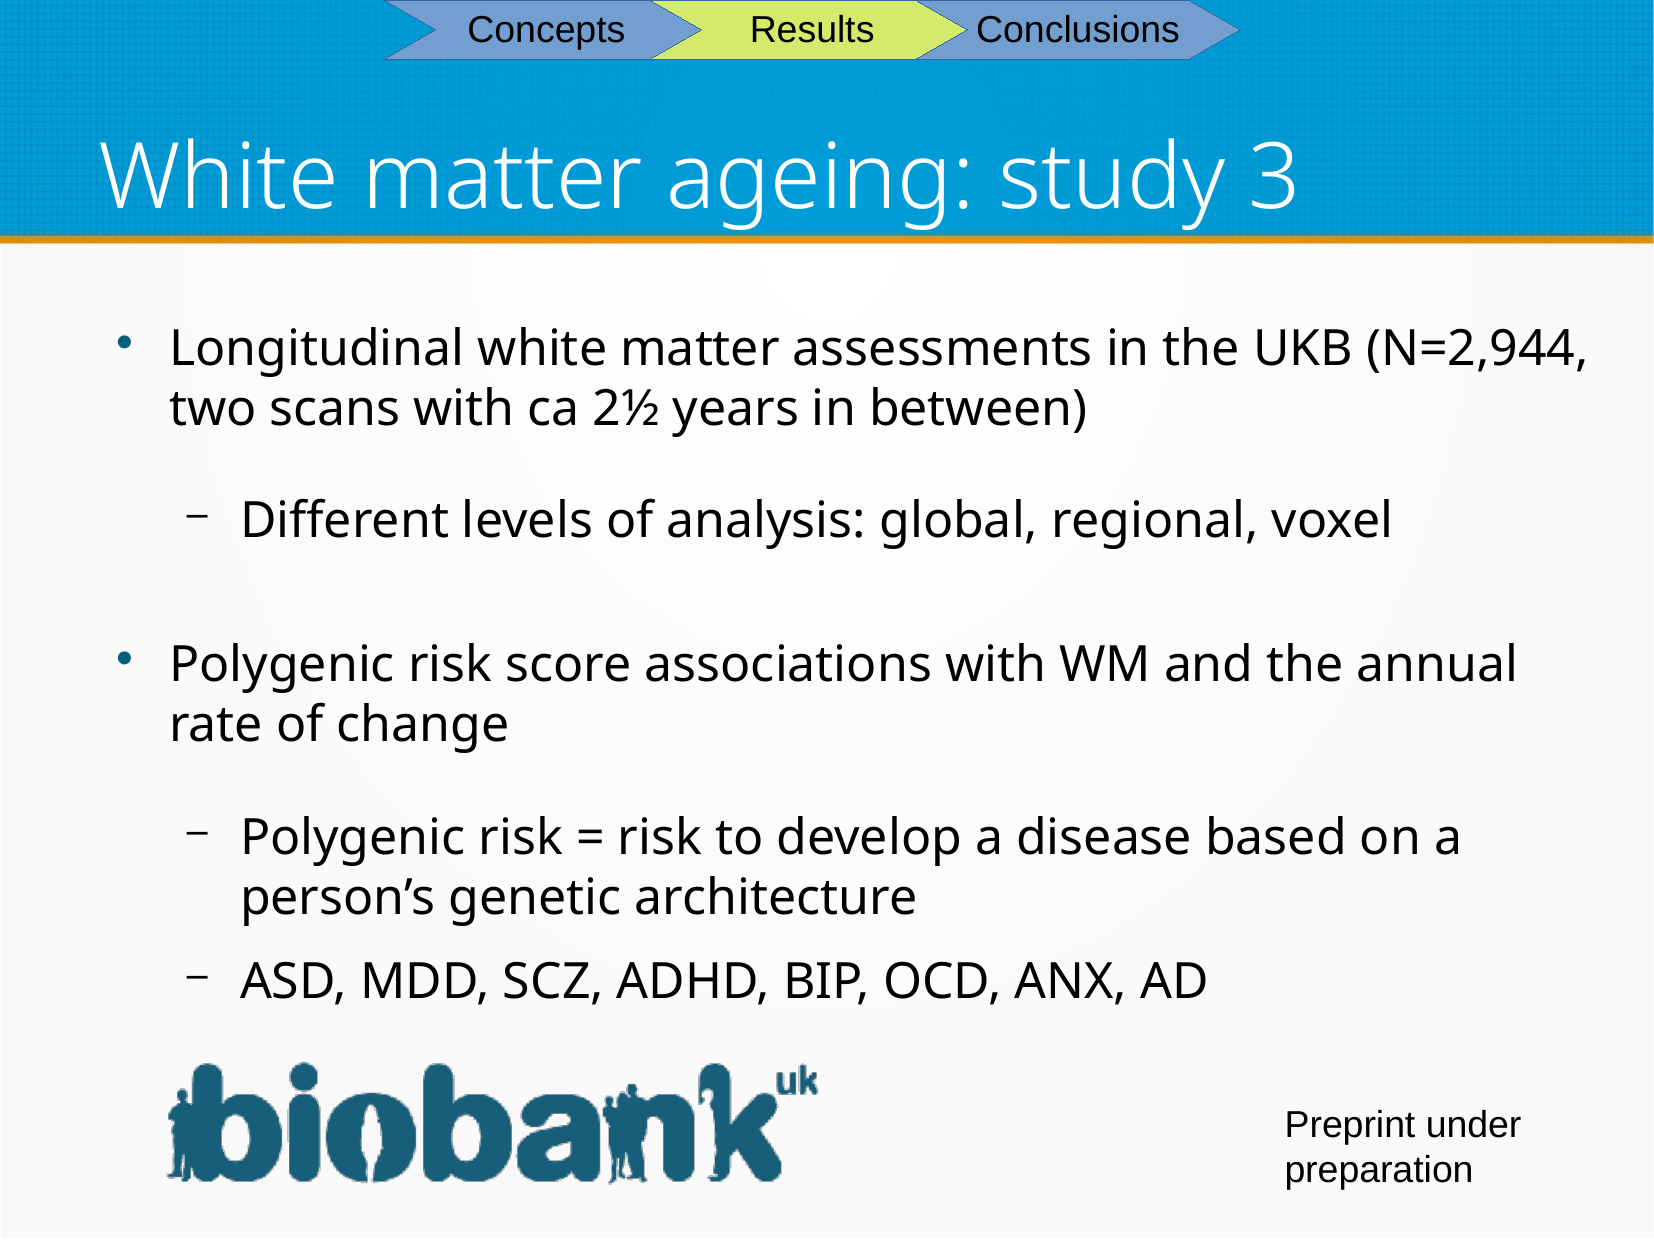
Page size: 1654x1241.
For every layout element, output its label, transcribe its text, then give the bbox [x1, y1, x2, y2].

picture [0, 233, 1654, 1241]
list Longitudinal white matter assessments in the UKB (N=2,944, two scans with ca 2½ years in between) Different levels of analysis: global, regional, voxel Polygenic risk score associations with WM and the annual rate of change Polygenic risk = risk to develop a disease based on a person’s genetic architecture ASD, MDD, SCZ, ADHD, BIP, OCD, ANX, AD [98, 315, 1625, 1080]
text_box Preprint under preparation [1269, 1092, 1625, 1211]
title White matter ageing: study 3 [98, 19, 1654, 227]
text_box Results [649, 0, 966, 60]
text_box Concepts [383, 0, 700, 60]
text_box Conclusions [915, 0, 1241, 60]
